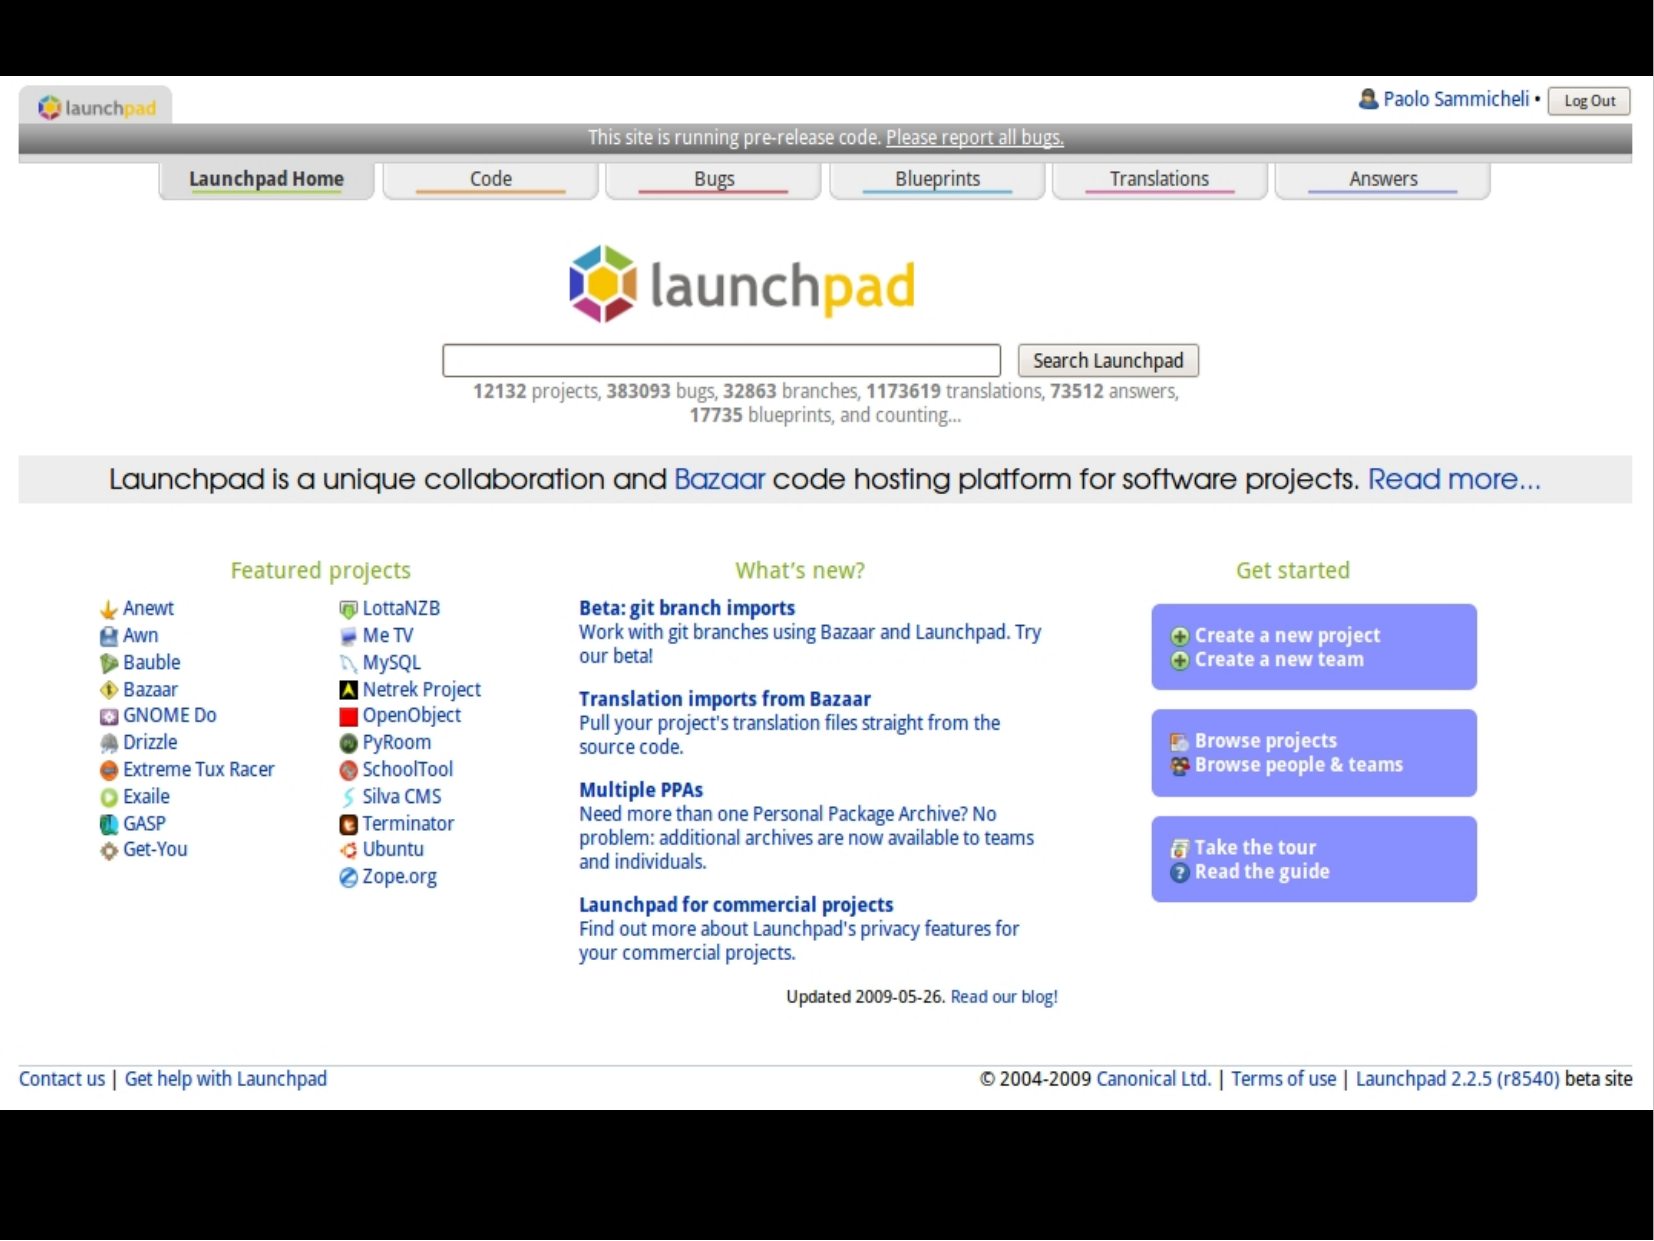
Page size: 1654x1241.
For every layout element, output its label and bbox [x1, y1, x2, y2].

picture [0, 76, 1654, 1110]
